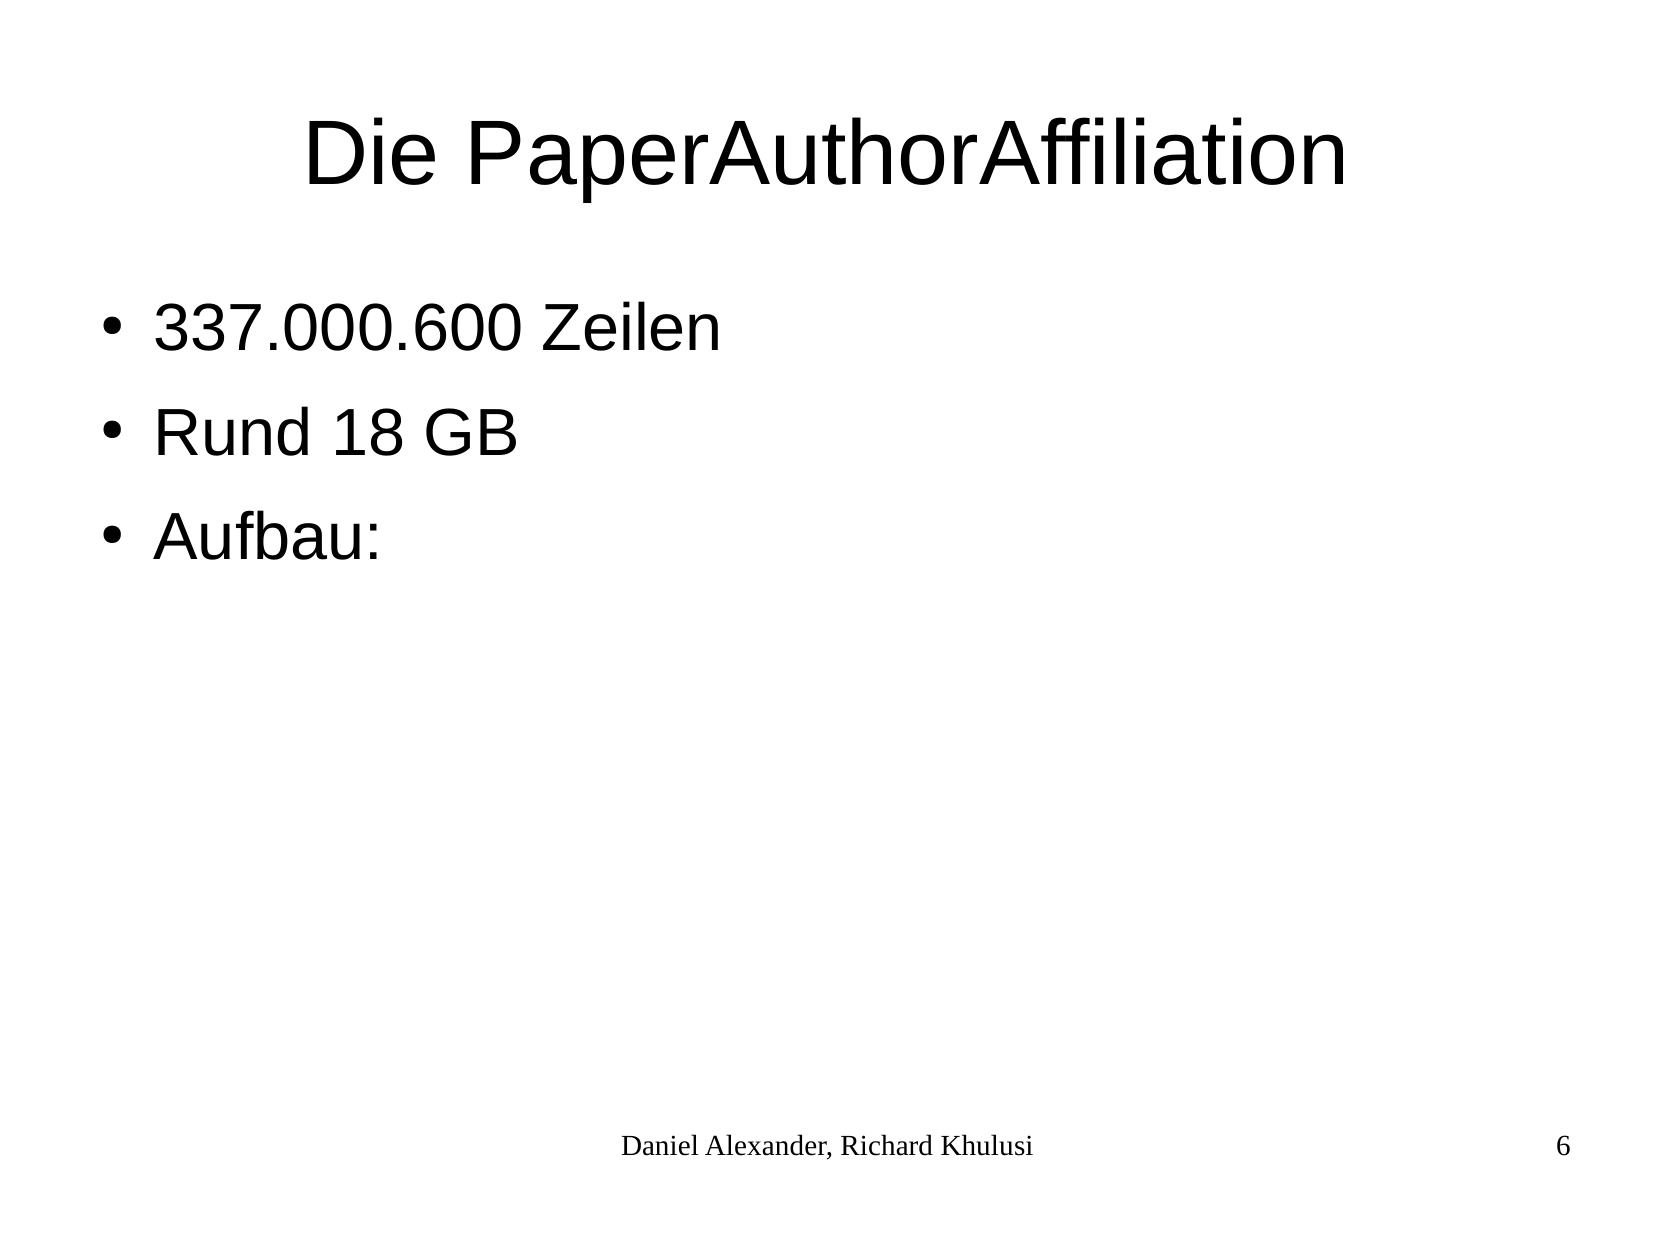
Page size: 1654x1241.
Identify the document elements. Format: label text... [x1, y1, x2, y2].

title Die PaperAuthorAffiliation [82, 49, 1571, 257]
list 337.000.600 Zeilen Rund 18 GB Aufbau: [82, 290, 1571, 1010]
